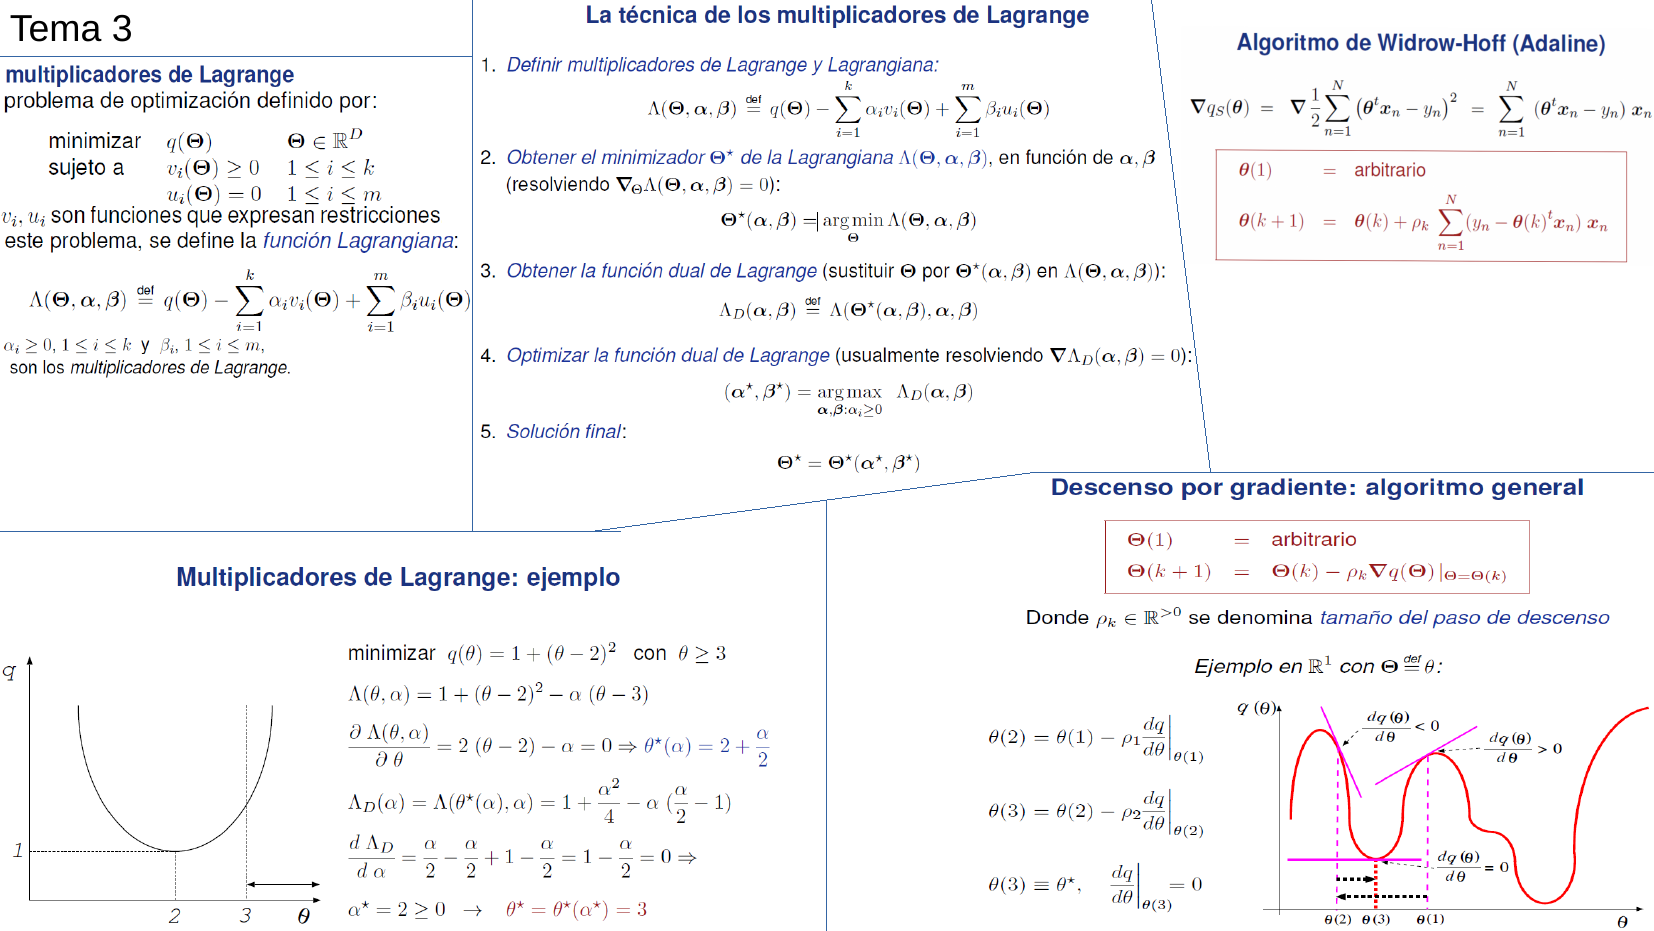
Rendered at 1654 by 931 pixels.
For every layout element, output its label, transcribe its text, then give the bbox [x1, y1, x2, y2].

text_box Tema 3 [0, 0, 148, 56]
picture [0, 560, 774, 931]
picture [0, 62, 442, 229]
picture [0, 230, 472, 384]
picture [473, 0, 1654, 931]
